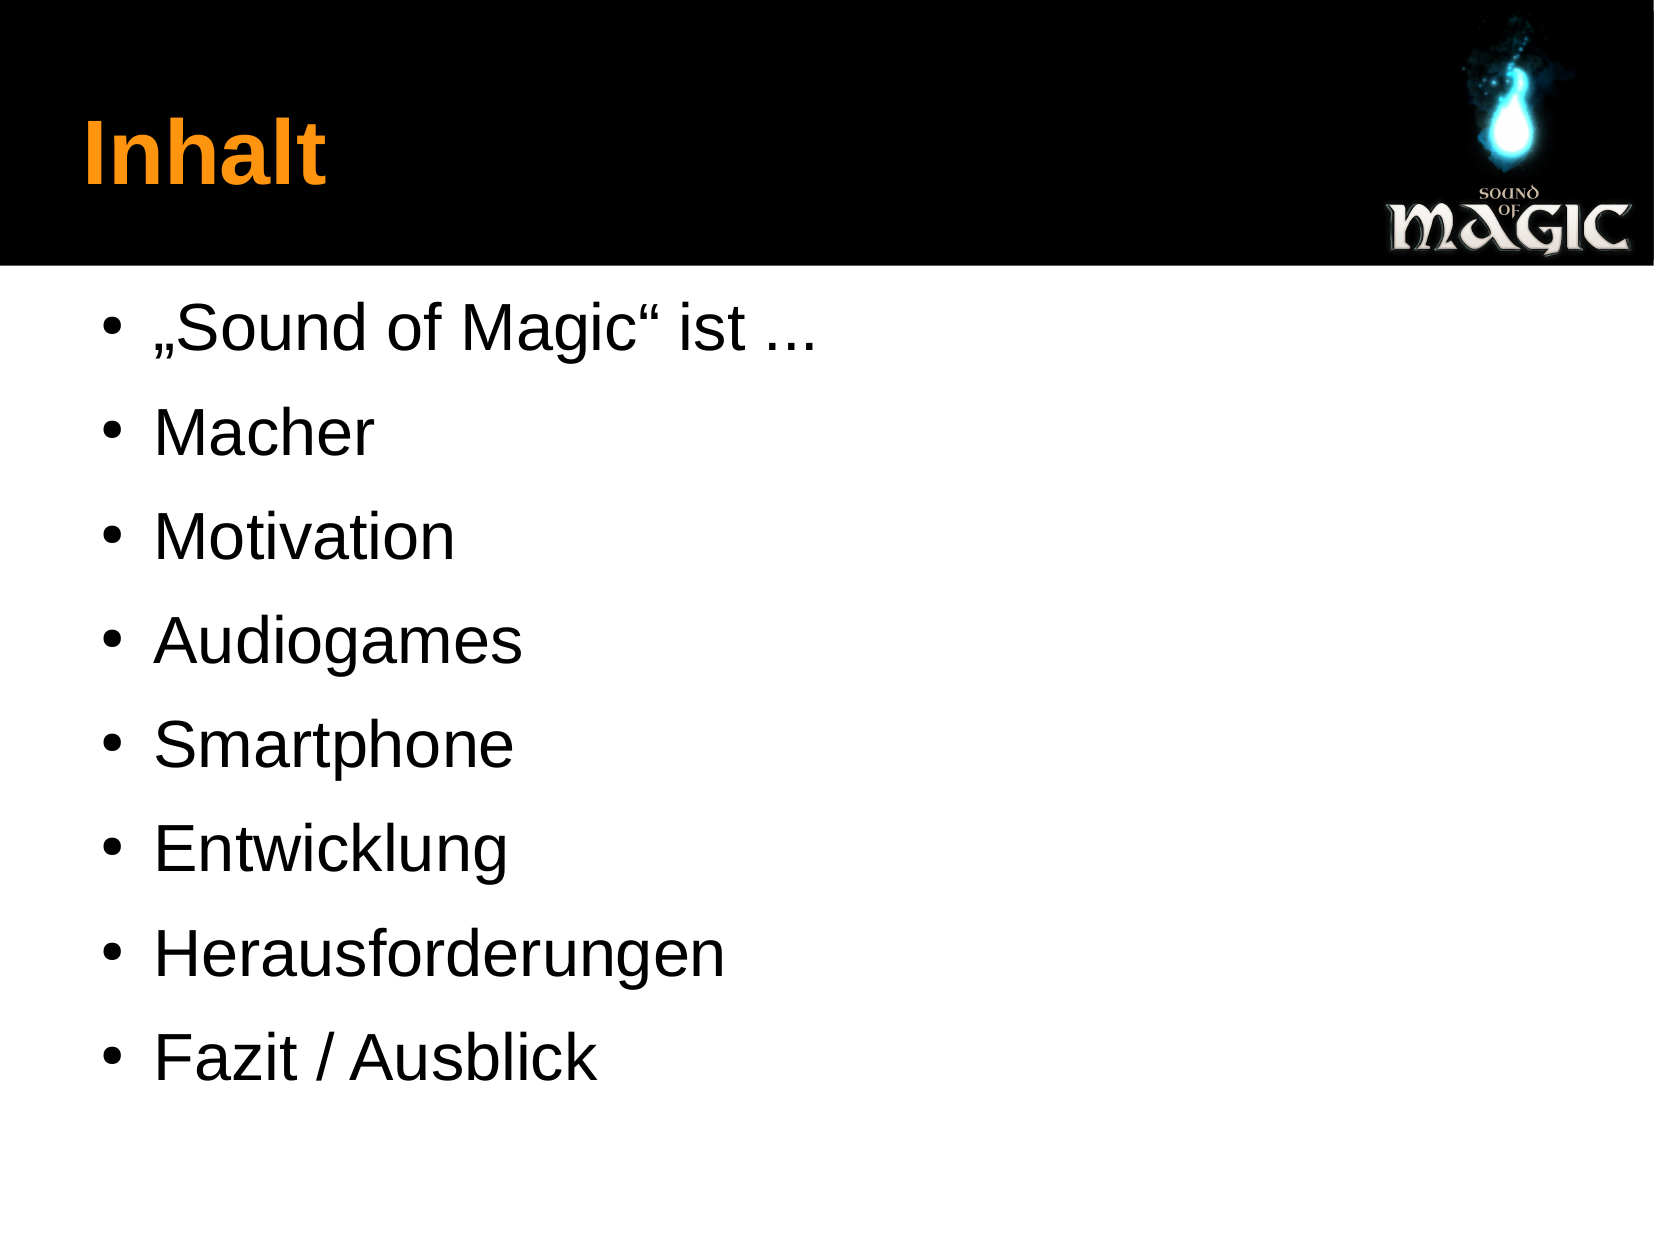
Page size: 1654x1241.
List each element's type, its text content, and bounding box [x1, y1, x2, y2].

title Inhalt [82, 49, 1571, 257]
picture [1364, 11, 1654, 260]
list „Sound of Magic“ ist ... Macher Motivation Audiogames Smartphone Entwicklung Herausforderungen Fazit / Ausblick [82, 290, 1571, 1109]
